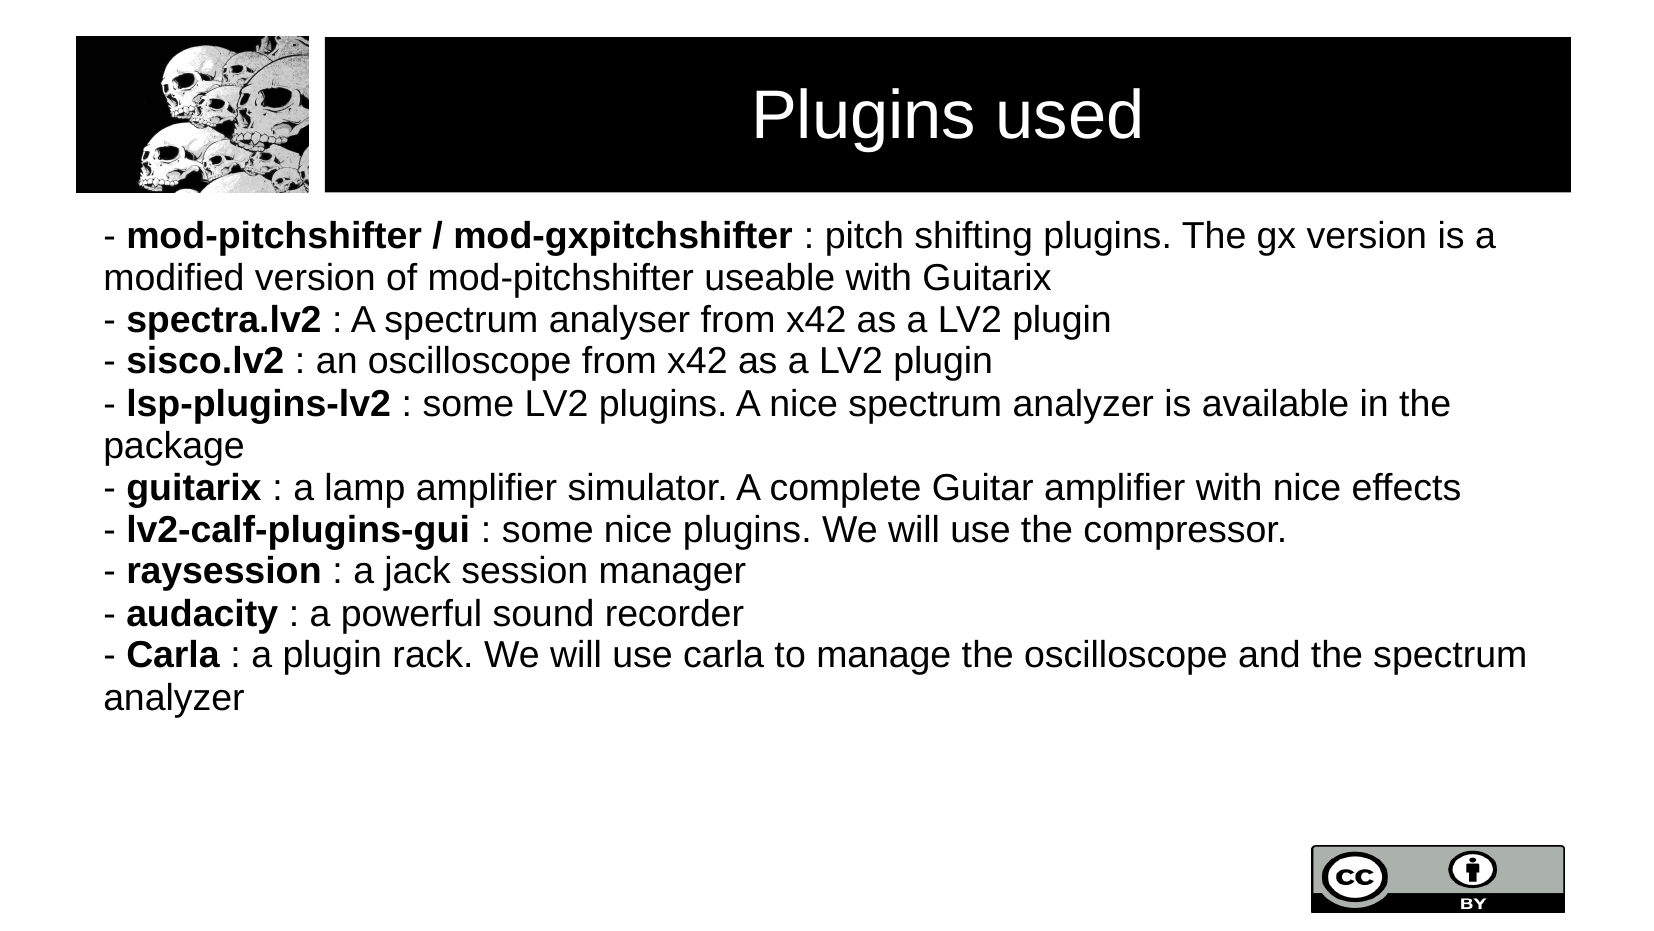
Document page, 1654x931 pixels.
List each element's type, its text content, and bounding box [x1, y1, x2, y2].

picture [1311, 845, 1565, 913]
picture [76, 36, 309, 193]
text_box - mod-pitchshifter / mod-gxpitchshifter : pitch shifting plugins. The gx version is a modified version of mod-pitchshifter useable with Guitarix - spectra.lv2 : A spectrum analyser from x42 as a LV2 plugin - sisco.lv2 : an oscilloscope from x42 as a LV2 plugin - lsp-plugins-lv2 : some LV2 plugins. A nice spectrum analyzer is available in the package - guitarix : a lamp amplifier simulator. A complete Guitar amplifier with nice effects - lv2-calf-plugins-gui : some nice plugins. We will use the compressor. - raysession : a jack session manager - audacity : a powerful sound recorder - Carla : a plugin rack. We will use carla to manage the oscilloscope and the spectrum analyzer [88, 206, 1565, 726]
title Plugins used [324, 37, 1571, 193]
